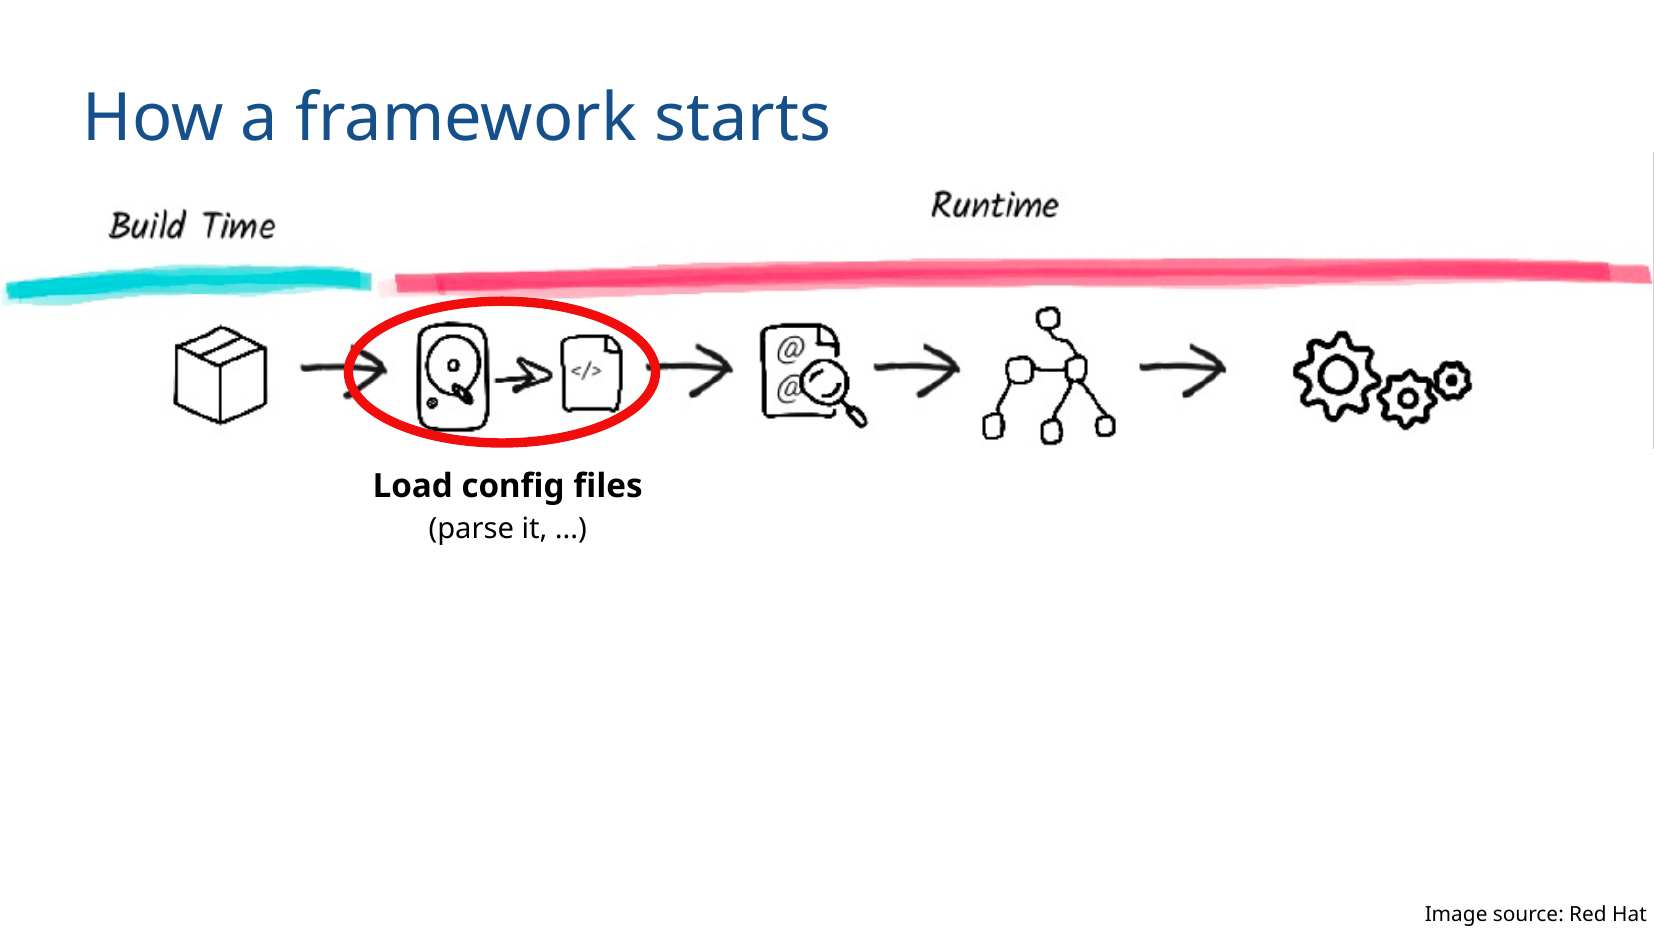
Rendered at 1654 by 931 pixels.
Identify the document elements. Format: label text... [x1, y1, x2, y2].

picture [0, 152, 1654, 449]
text_box Load config files (parse it, ...) [253, 454, 762, 646]
text_box Image source: Red Hat [1181, 891, 1654, 931]
title How a framework starts [82, 37, 1571, 152]
